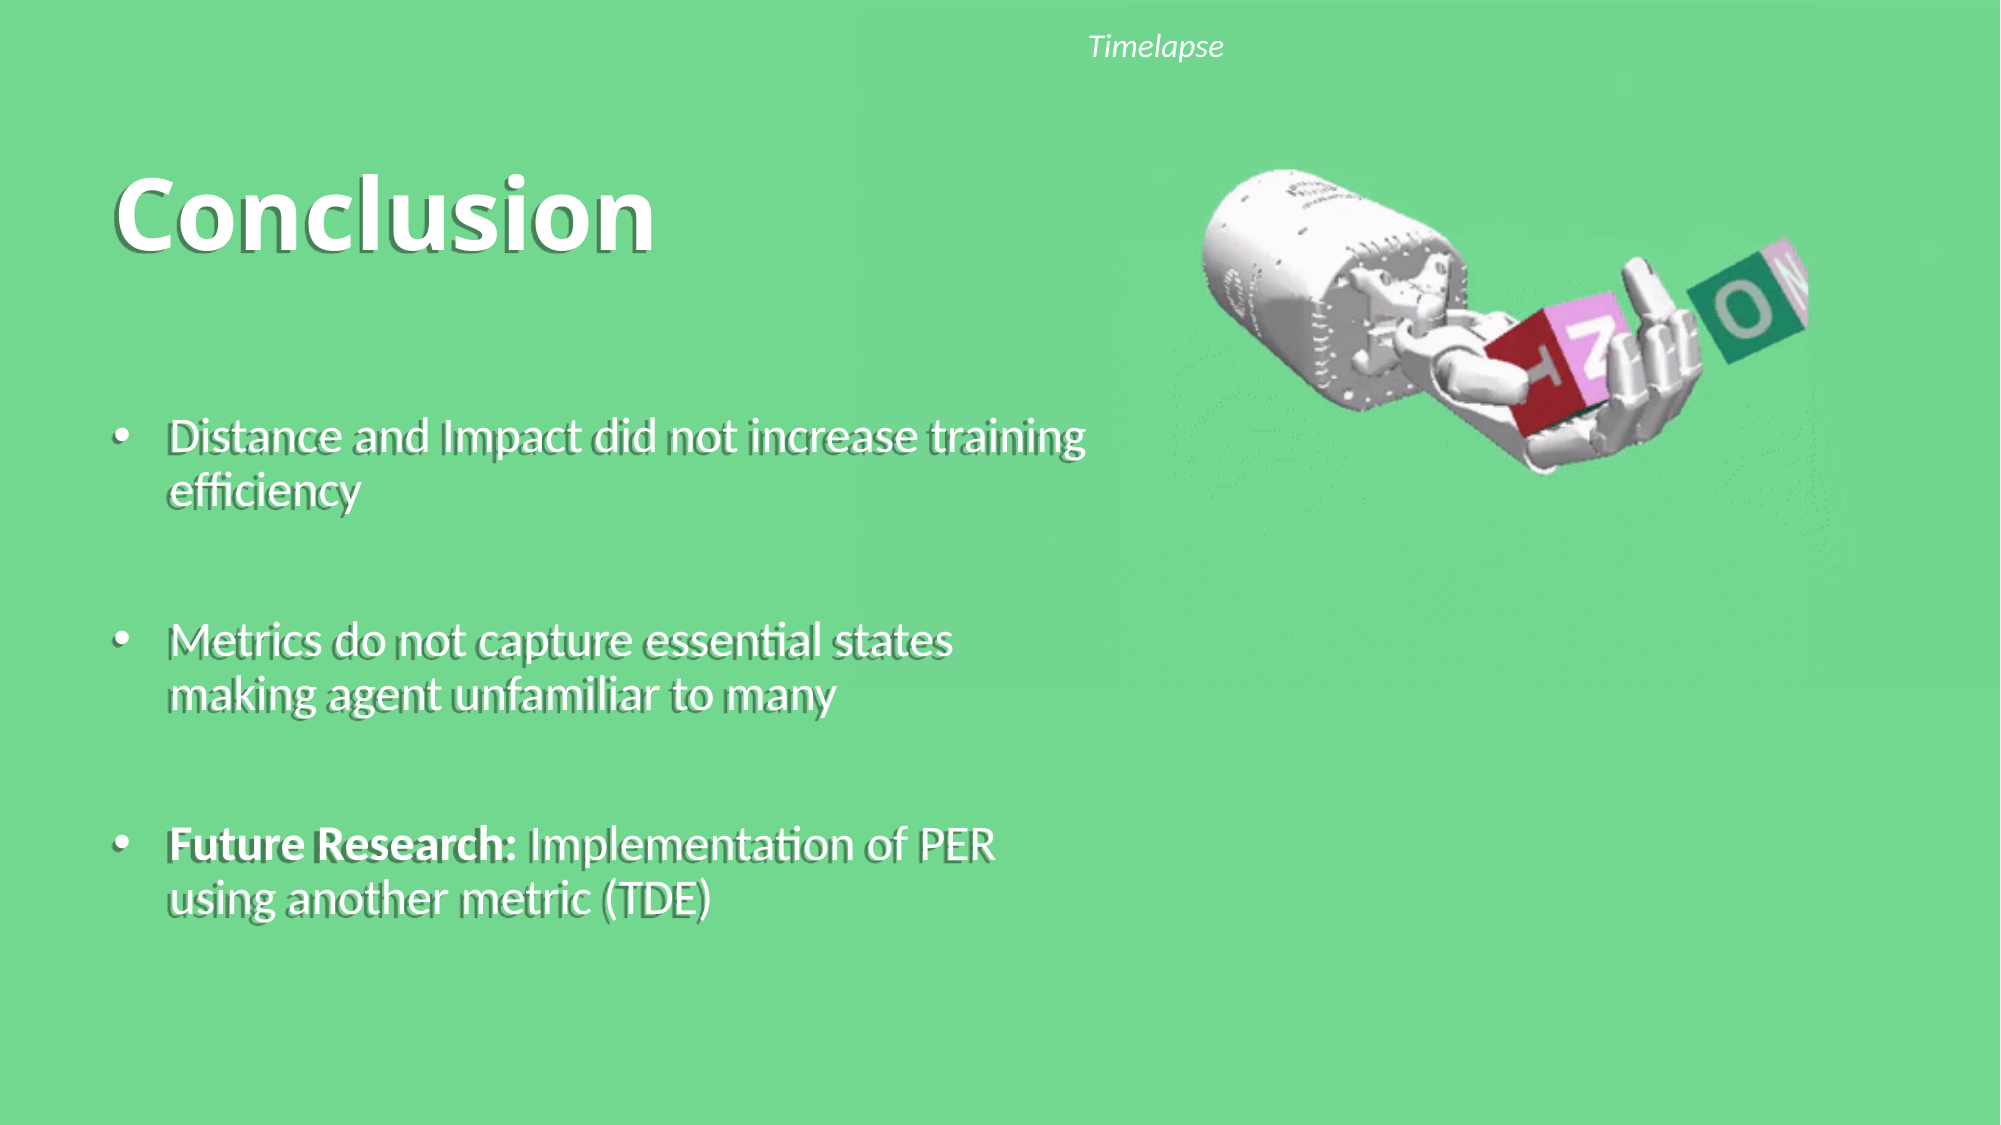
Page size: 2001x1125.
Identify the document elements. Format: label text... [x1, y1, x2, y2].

text_box Distance and Impact did not increase training efficiency Metrics do not capture essential states making agent unfamiliar to many Future Research: Implementation of PER using another metric (TDE) [98, 402, 1105, 1045]
picture [850, 0, 2000, 690]
text_box Conclusion [98, 142, 1105, 280]
text_box Timelapse [1072, 21, 1975, 75]
